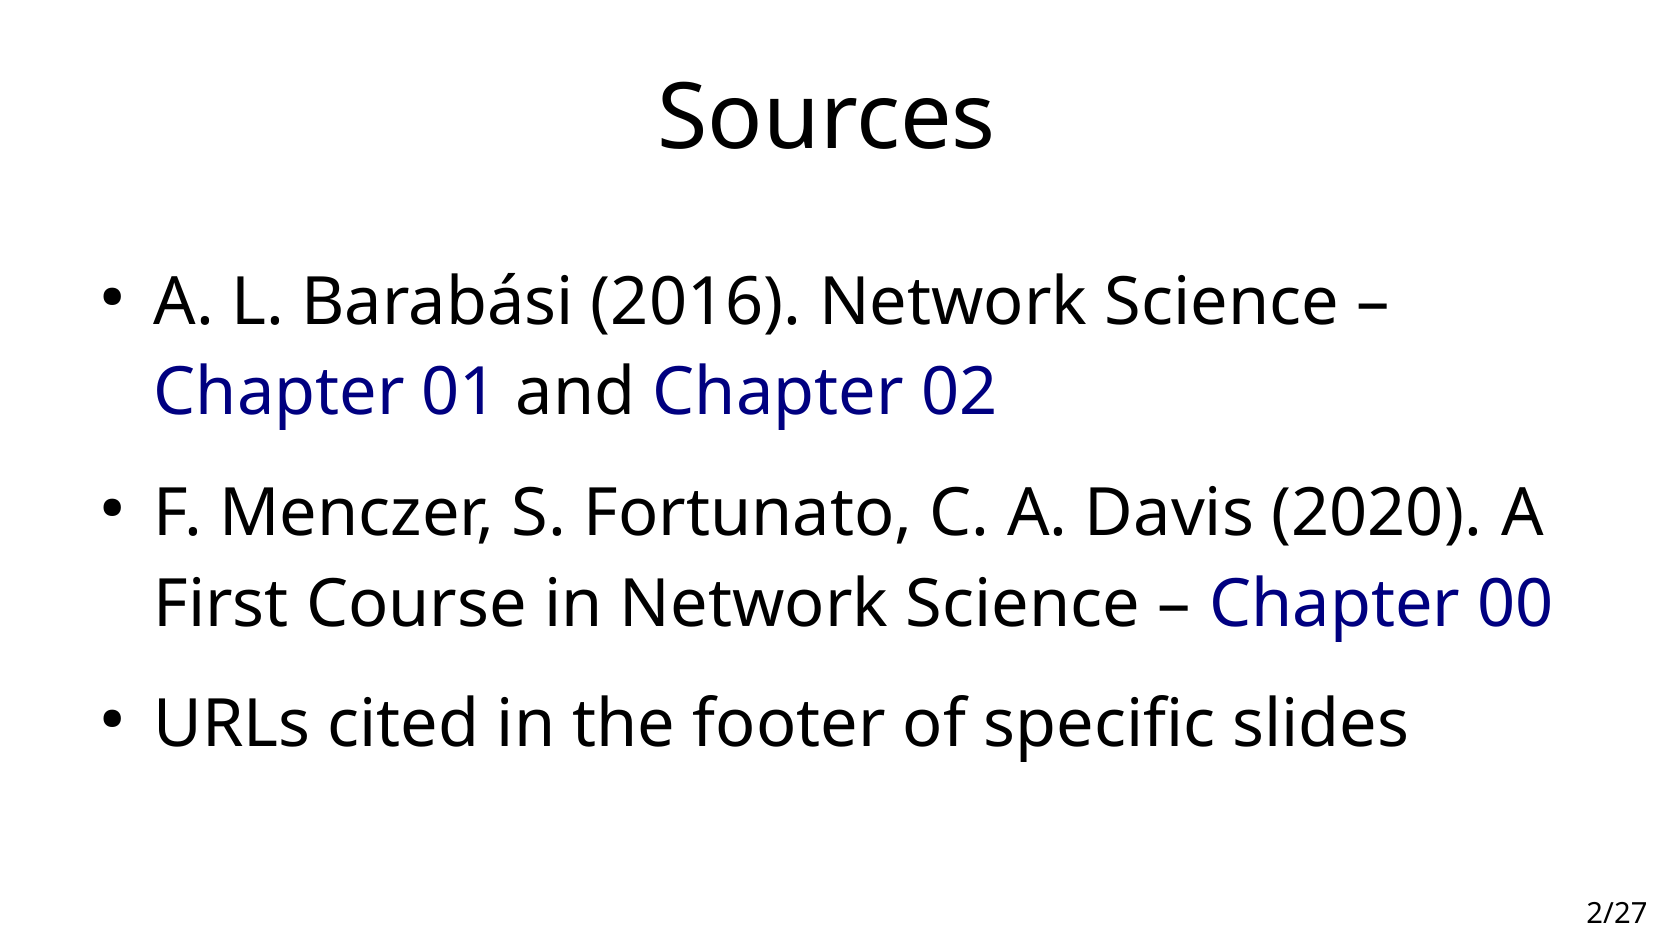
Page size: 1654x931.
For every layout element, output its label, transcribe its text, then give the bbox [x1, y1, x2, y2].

title Sources [82, 1, 1571, 226]
list A. L. Barabási (2016). Network Science – Chapter 01 and Chapter 02 F. Menczer, S. Fortunato, C. A. Davis (2020). A First Course in Network Science – Chapter 00 URLs cited in the footer of specific slides [82, 253, 1571, 793]
